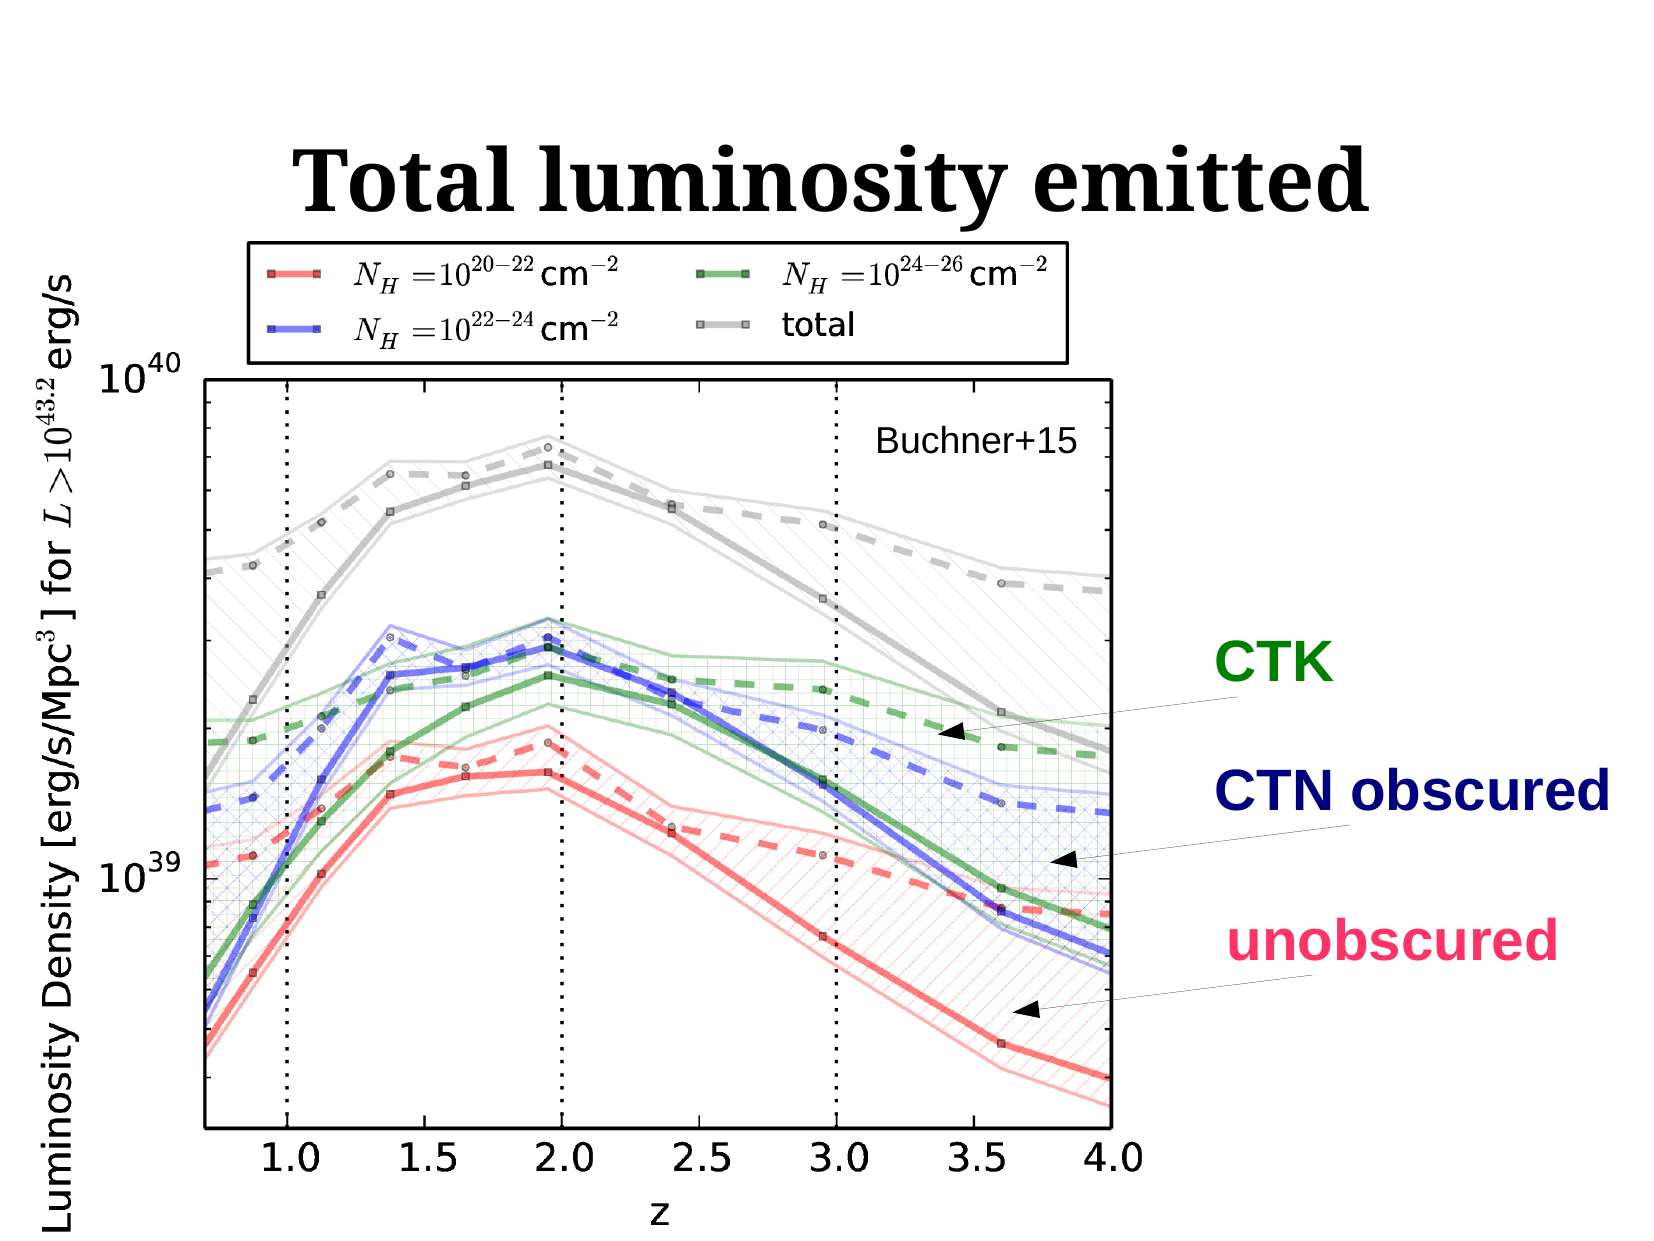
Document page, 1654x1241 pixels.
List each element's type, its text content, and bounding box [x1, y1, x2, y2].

picture [12, 219, 1163, 1241]
text_box Buchner+15 [825, 412, 1093, 470]
text_box CTK [1200, 621, 1463, 702]
title Total luminosity emitted [47, 33, 1617, 324]
text_box CTN obscured [1200, 750, 1654, 896]
text_box unobscured [1211, 900, 1654, 1046]
